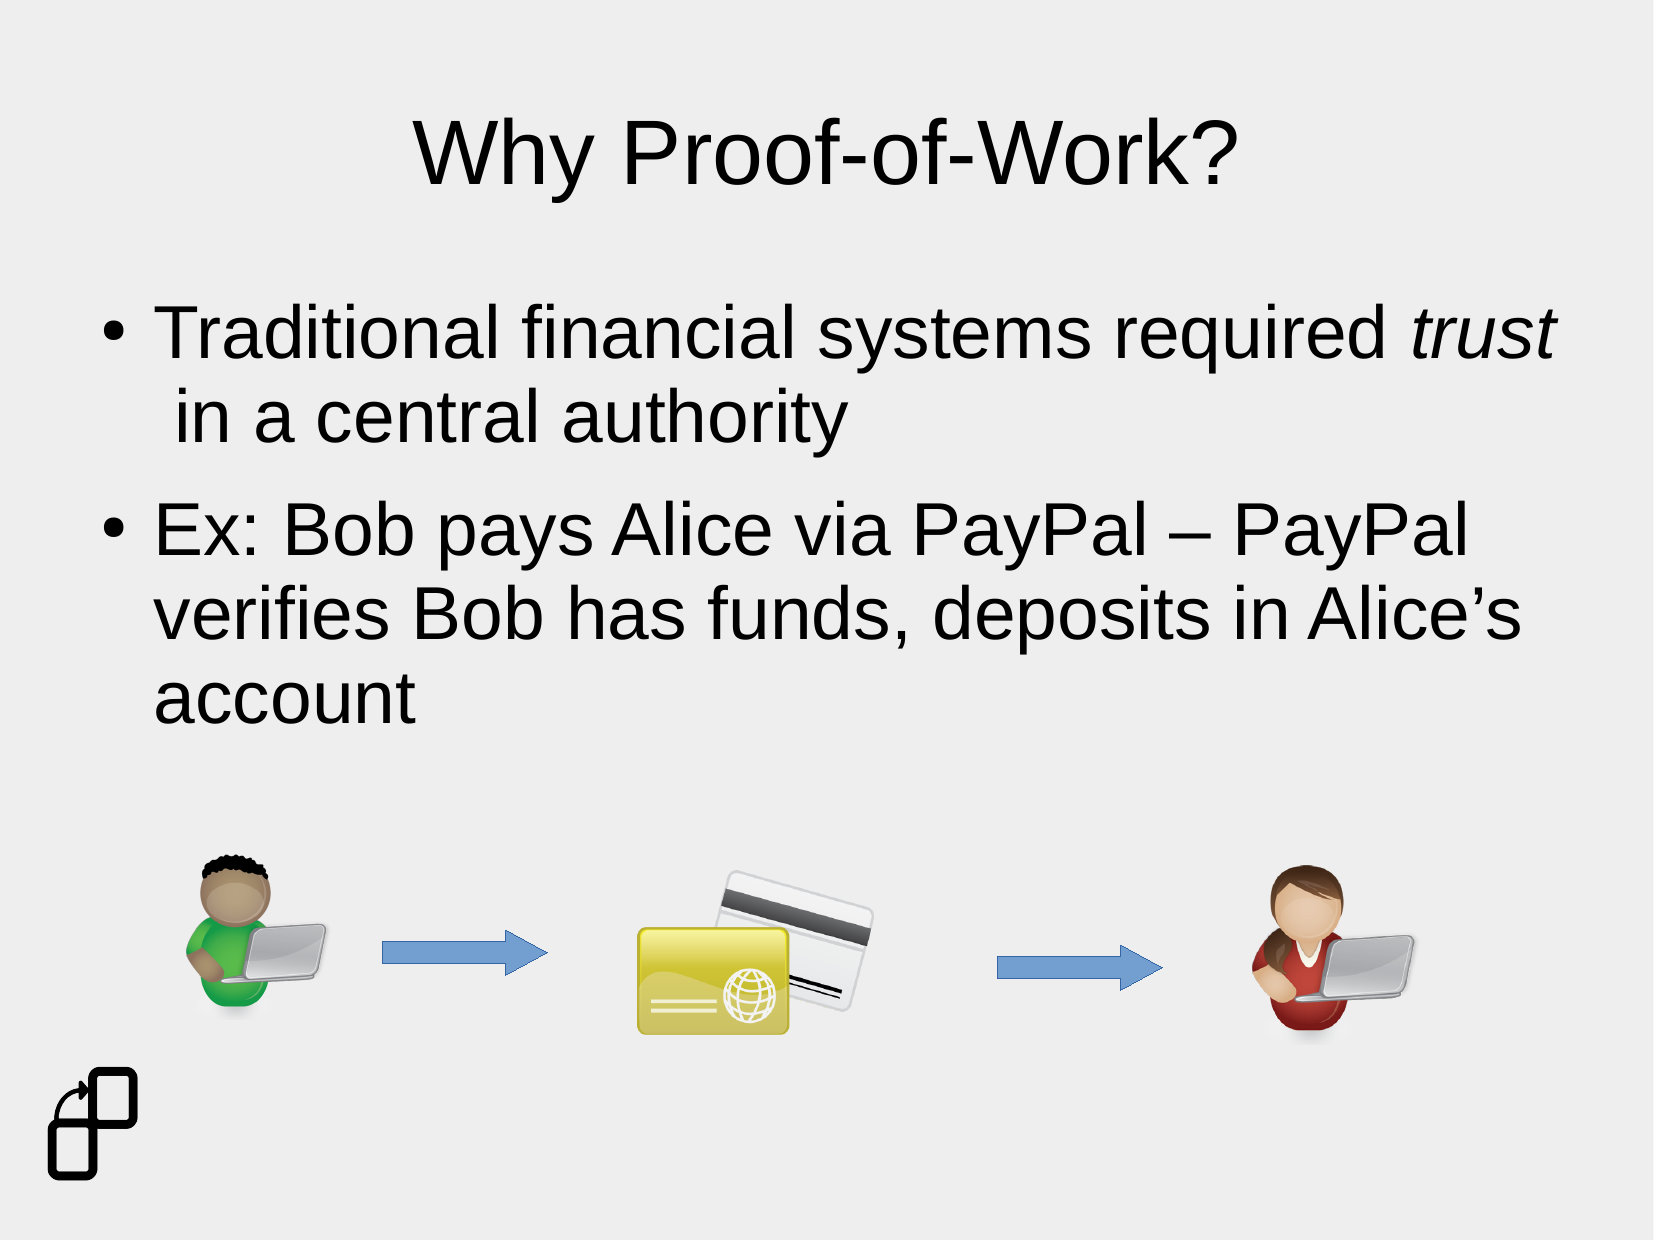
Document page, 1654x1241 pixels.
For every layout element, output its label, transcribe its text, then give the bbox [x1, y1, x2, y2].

text_box [382, 930, 548, 976]
picture [172, 839, 338, 1021]
text_box [997, 945, 1163, 991]
picture [1237, 854, 1426, 1045]
picture [637, 870, 874, 1036]
title Why Proof-of-Work? [82, 49, 1571, 257]
list Traditional financial systems required trust in a central authority Ex: Bob pays Alice via PayPal – PayPal verifies Bob has funds, deposits in Alice’s account [82, 290, 1571, 1010]
picture [30, 1062, 153, 1186]
